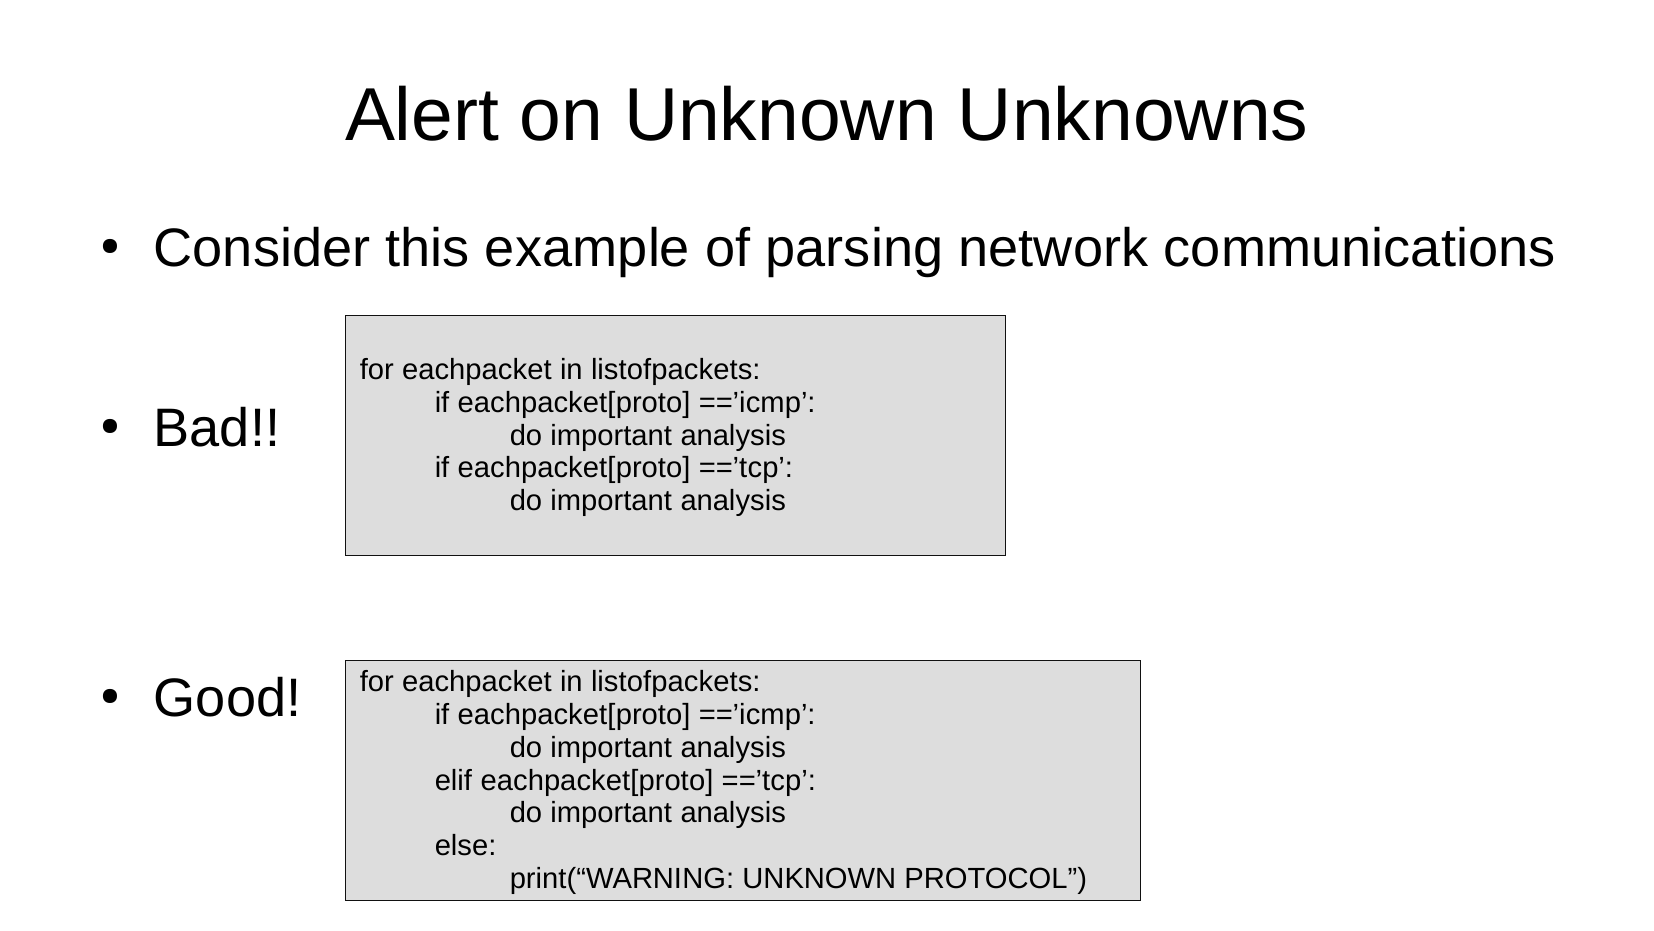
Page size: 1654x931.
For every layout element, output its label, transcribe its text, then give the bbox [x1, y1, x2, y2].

list Consider this example of parsing network communications Bad!! Good! [82, 217, 1571, 758]
title Alert on Unknown Unknowns [82, 37, 1571, 193]
text_box for eachpacket in listofpackets: if eachpacket[proto] ==’icmp’: do important analysis elif eachpacket[proto] ==’tcp’: do important analysis else: print(“WARNING: UNKNOWN PROTOCOL”) [345, 660, 1141, 901]
text_box for eachpacket in listofpackets: if eachpacket[proto] ==’icmp’: do important analysis if eachpacket[proto] ==’tcp’: do important analysis [345, 315, 1006, 556]
